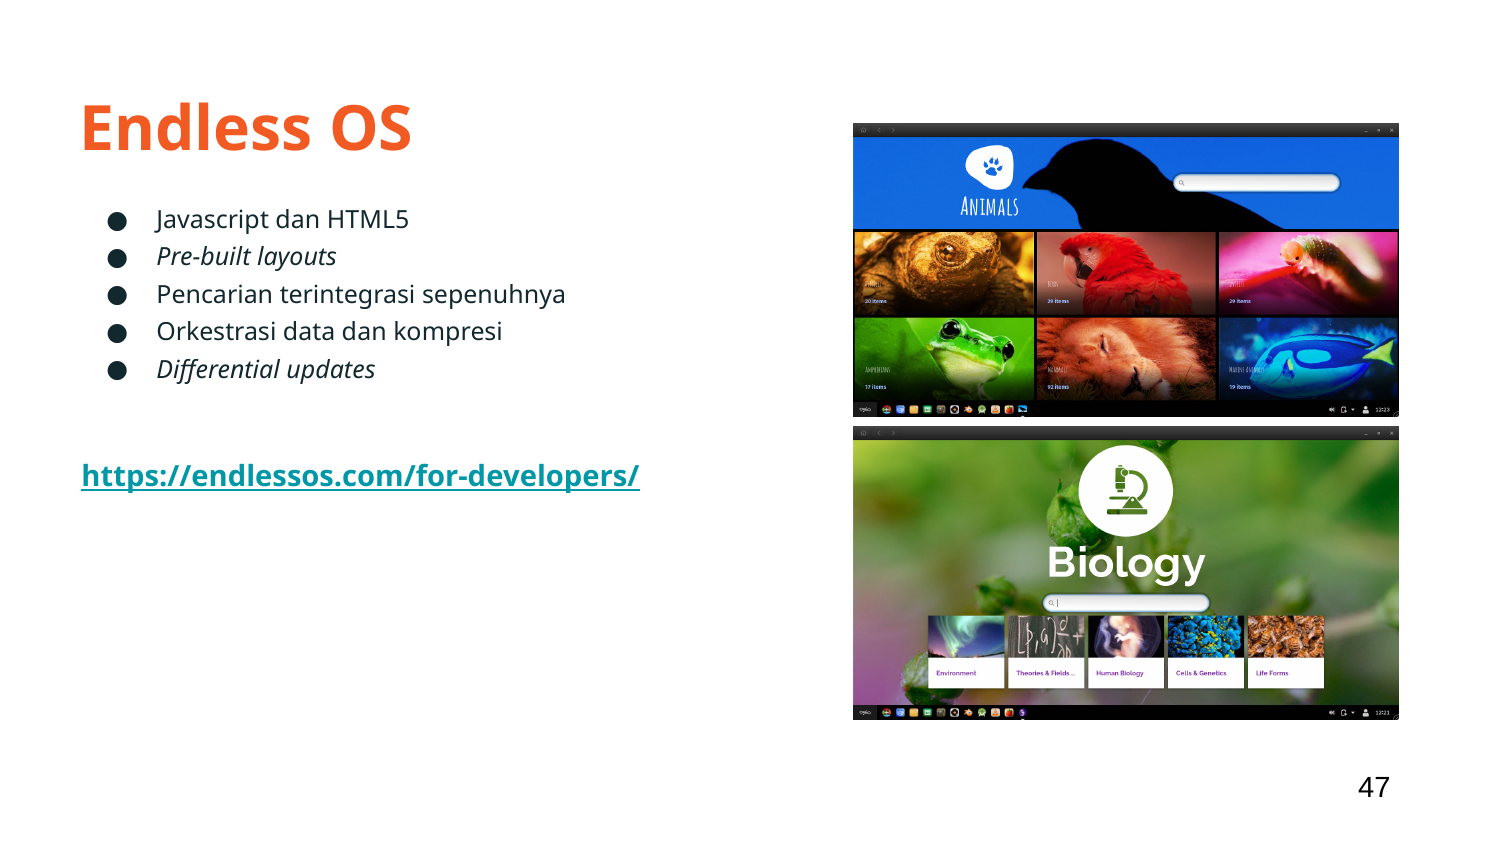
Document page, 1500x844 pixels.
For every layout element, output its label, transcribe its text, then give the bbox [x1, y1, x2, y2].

slide_number <number> [1343, 753, 1434, 818]
title Endless OS [64, 72, 614, 167]
picture [853, 426, 1399, 720]
picture [853, 123, 1399, 417]
list Javascript dan HTML5 Pre-built layouts Pencarian terintegrasi sepenuhnya Orkestrasi data dan kompresi Differential updates https://endlessos.com/for-developers/ [66, 181, 722, 742]
